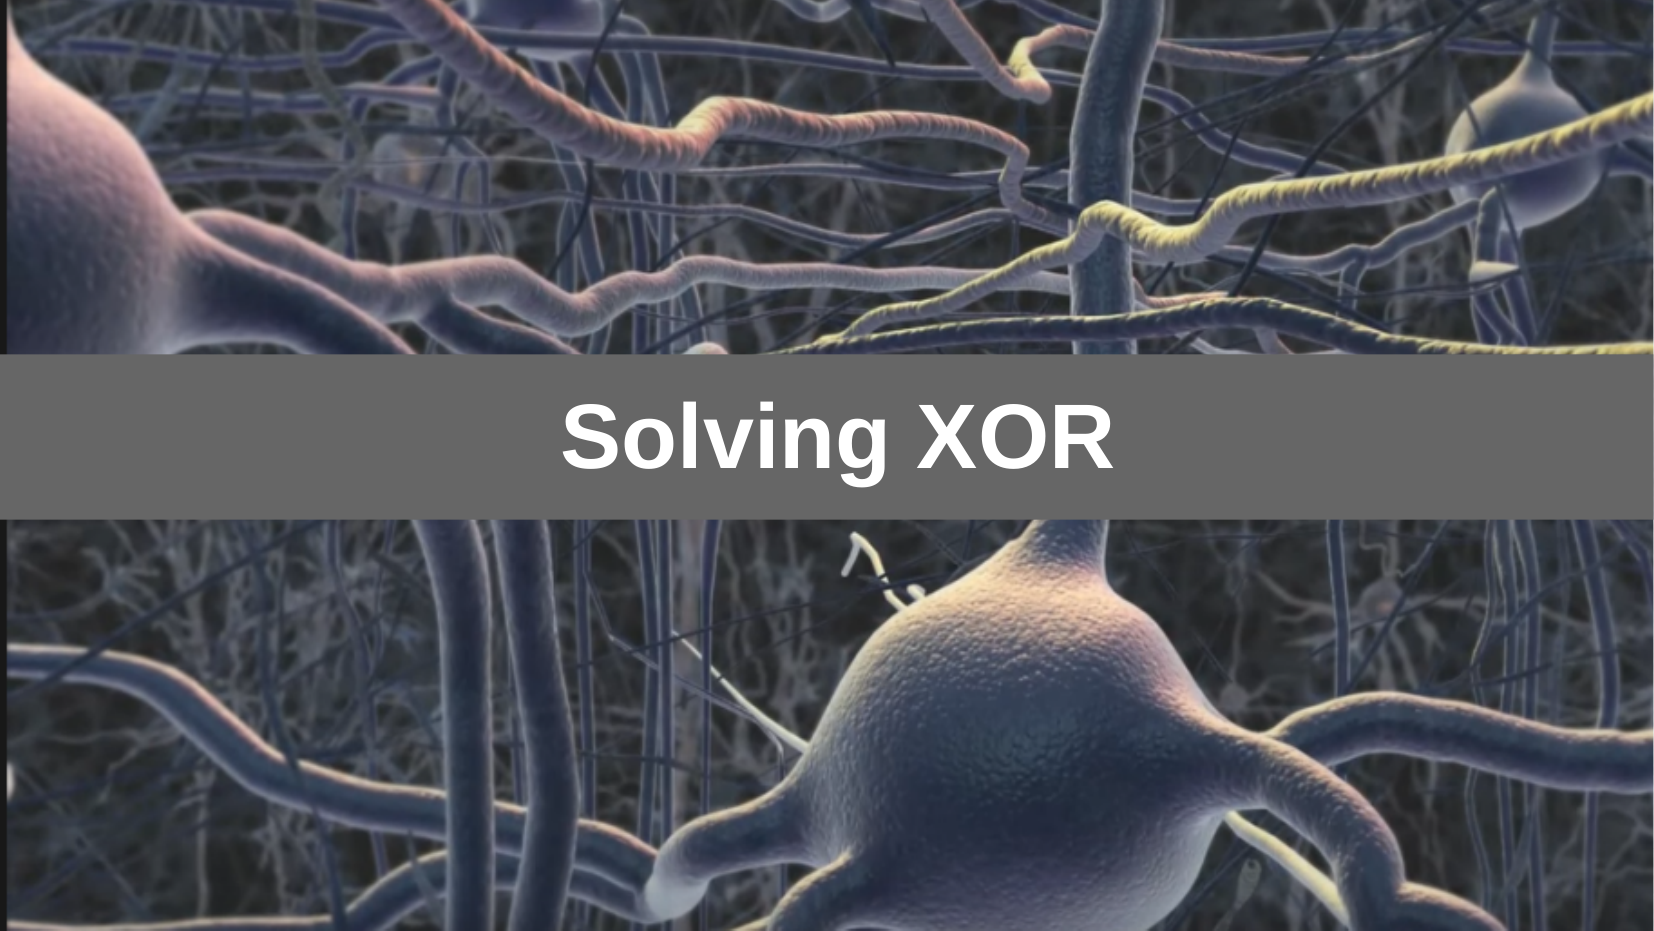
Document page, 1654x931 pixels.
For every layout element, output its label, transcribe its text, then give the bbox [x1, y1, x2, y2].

picture [0, 0, 1654, 354]
title Solving XOR [0, 354, 1654, 520]
picture [0, 520, 1654, 931]
